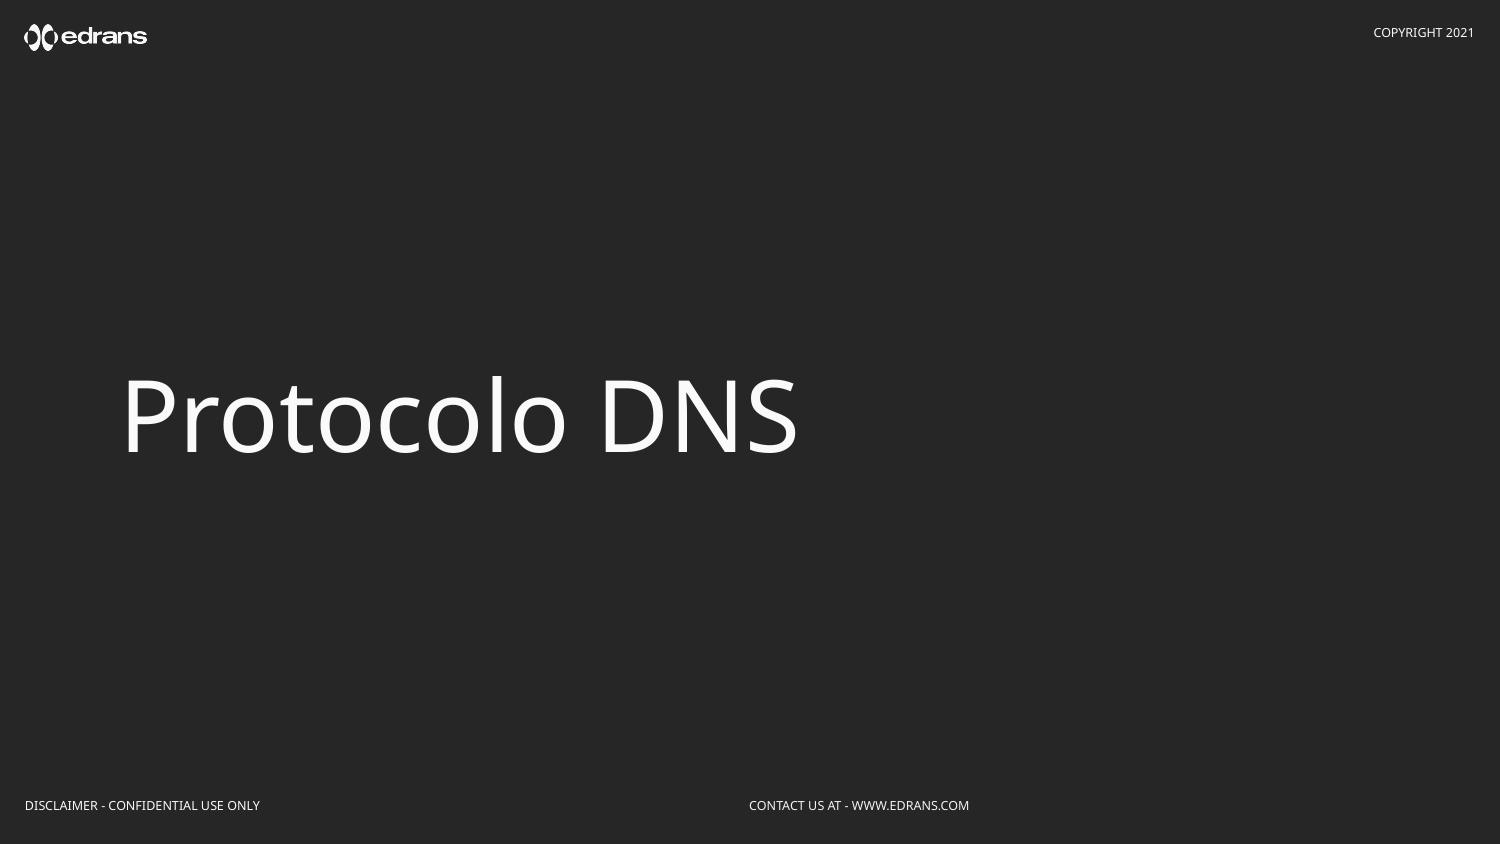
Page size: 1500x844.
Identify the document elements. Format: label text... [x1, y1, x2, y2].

picture [24, 24, 147, 51]
title Protocolo DNS [119, 206, 1377, 619]
